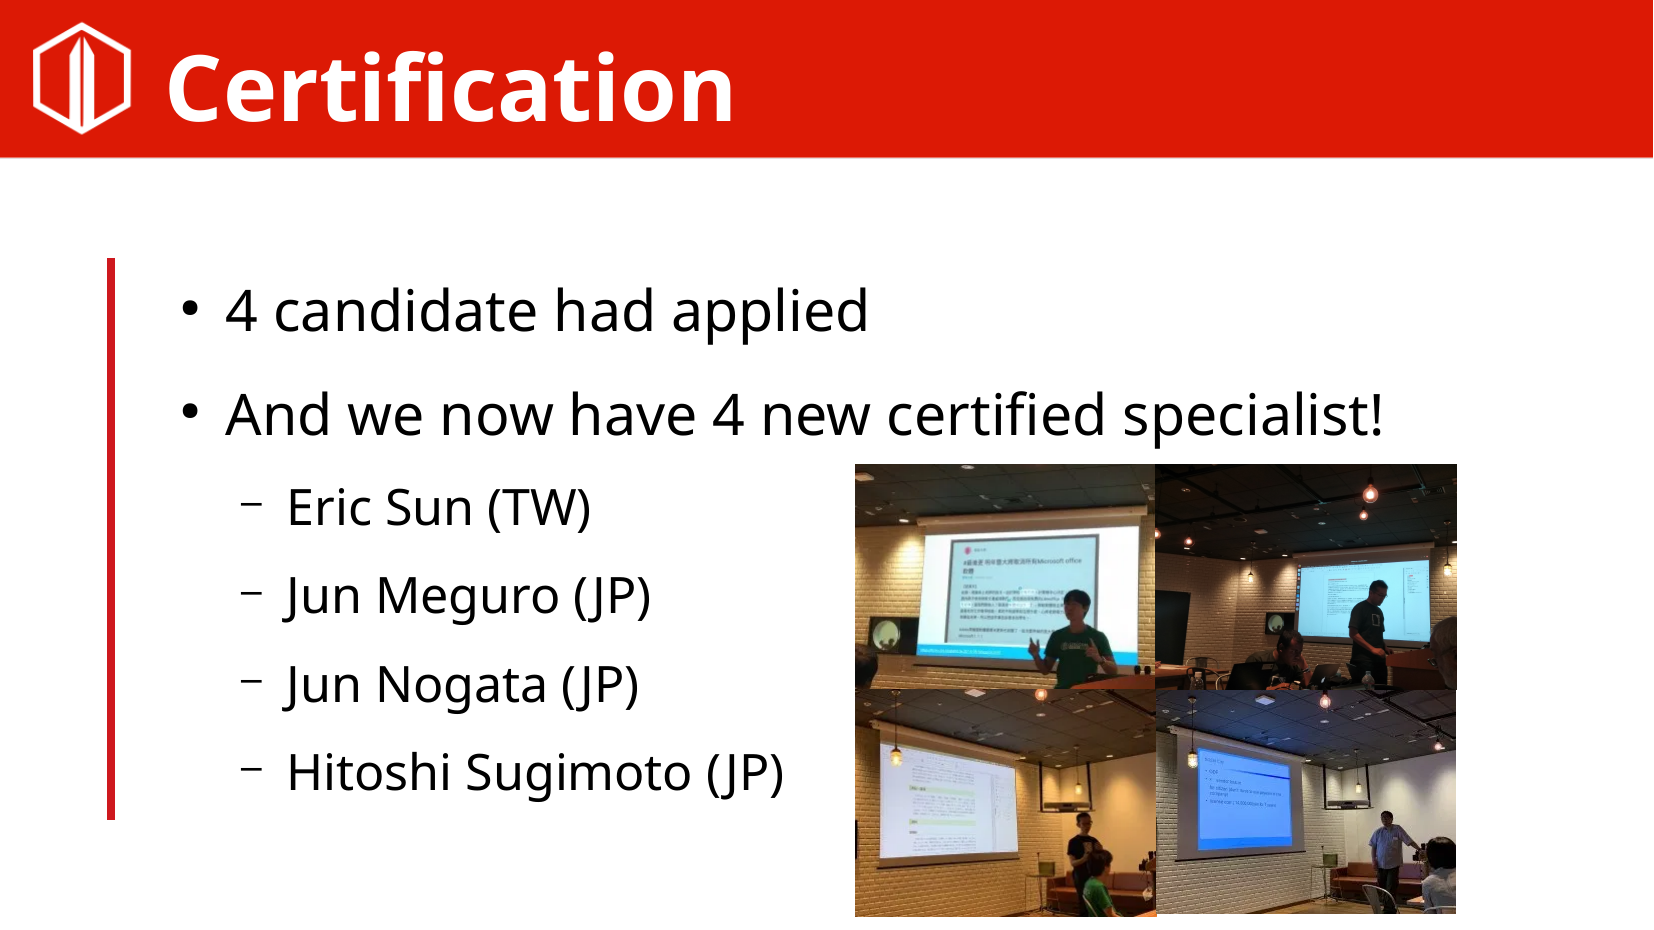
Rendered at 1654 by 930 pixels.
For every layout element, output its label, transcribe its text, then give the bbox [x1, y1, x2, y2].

picture [0, 0, 1653, 930]
list 4 candidate had applied And we now have 4 new certified specialist! Eric Sun (TW) Jun Meguro (JP) Jun Nogata (JP) Hitoshi Sugimoto (JP) [164, 270, 1571, 810]
title Certification [164, 30, 1571, 142]
